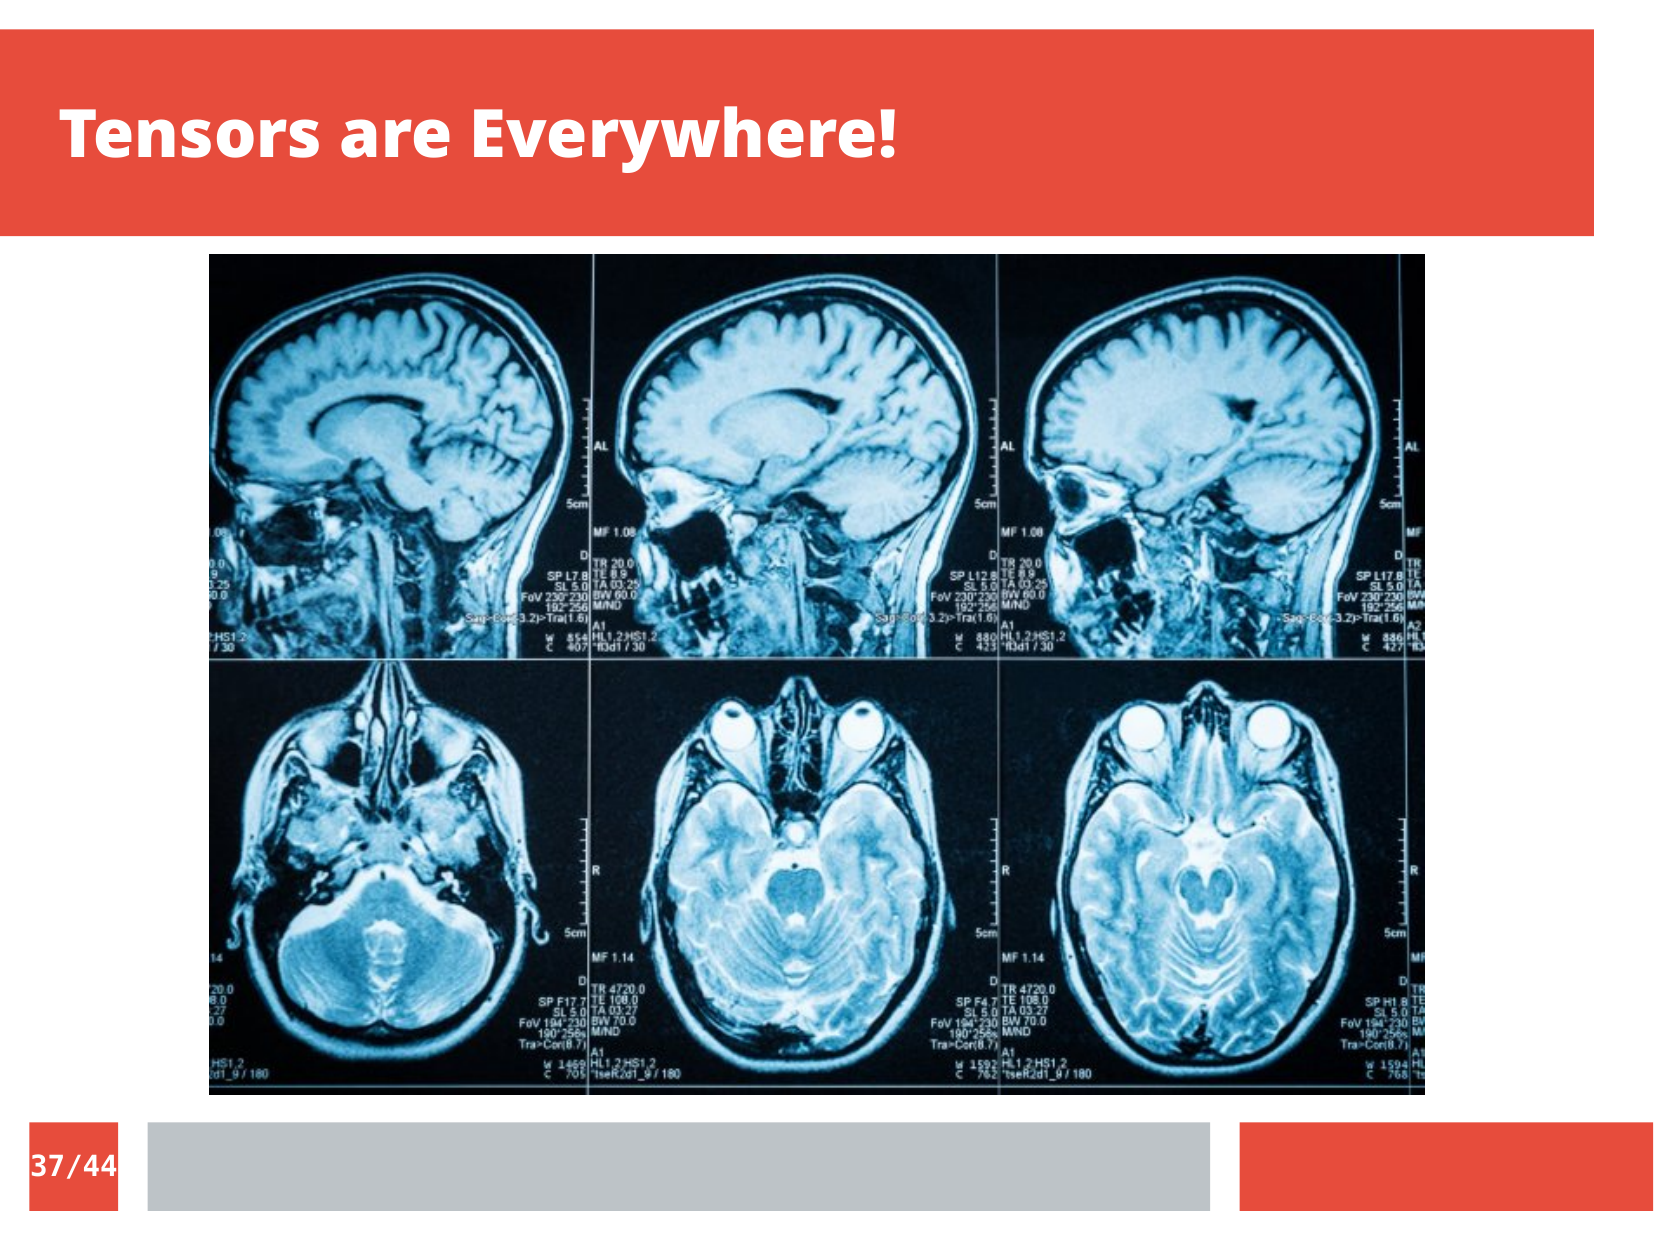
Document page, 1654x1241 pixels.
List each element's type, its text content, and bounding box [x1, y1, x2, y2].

picture [209, 254, 1425, 1096]
title Tensors are Everywhere! [58, 90, 1594, 178]
